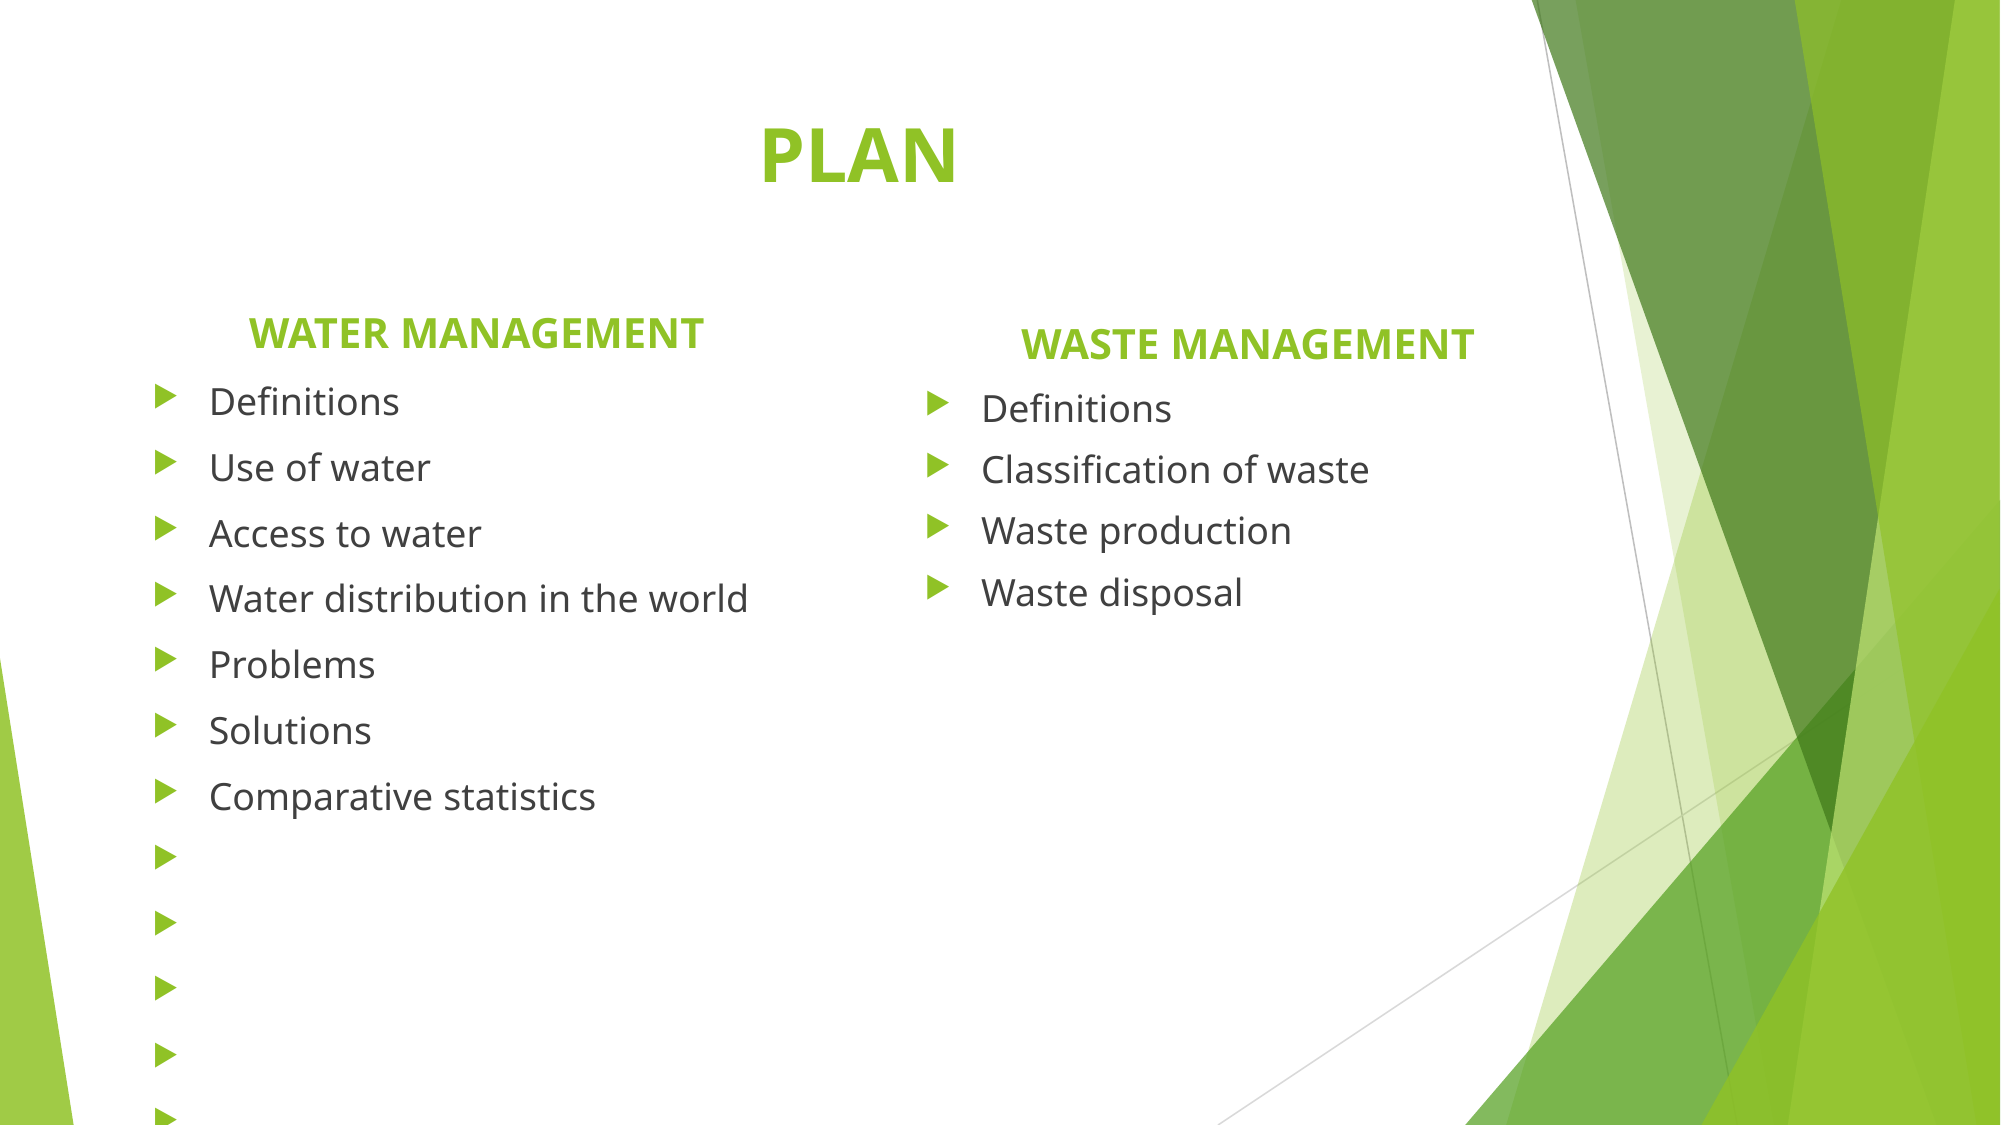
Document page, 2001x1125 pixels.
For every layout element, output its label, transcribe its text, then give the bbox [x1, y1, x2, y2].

list WATER MANAGEMENT Definitions Use of water Access to water Water distribution in the world Problems Solutions Comparative statistics [137, 299, 1000, 1014]
title PLAN [139, 99, 1581, 316]
text_box WASTE MANAGEMENT Definitions Classification of waste Waste production Waste disposal [909, 316, 1757, 802]
